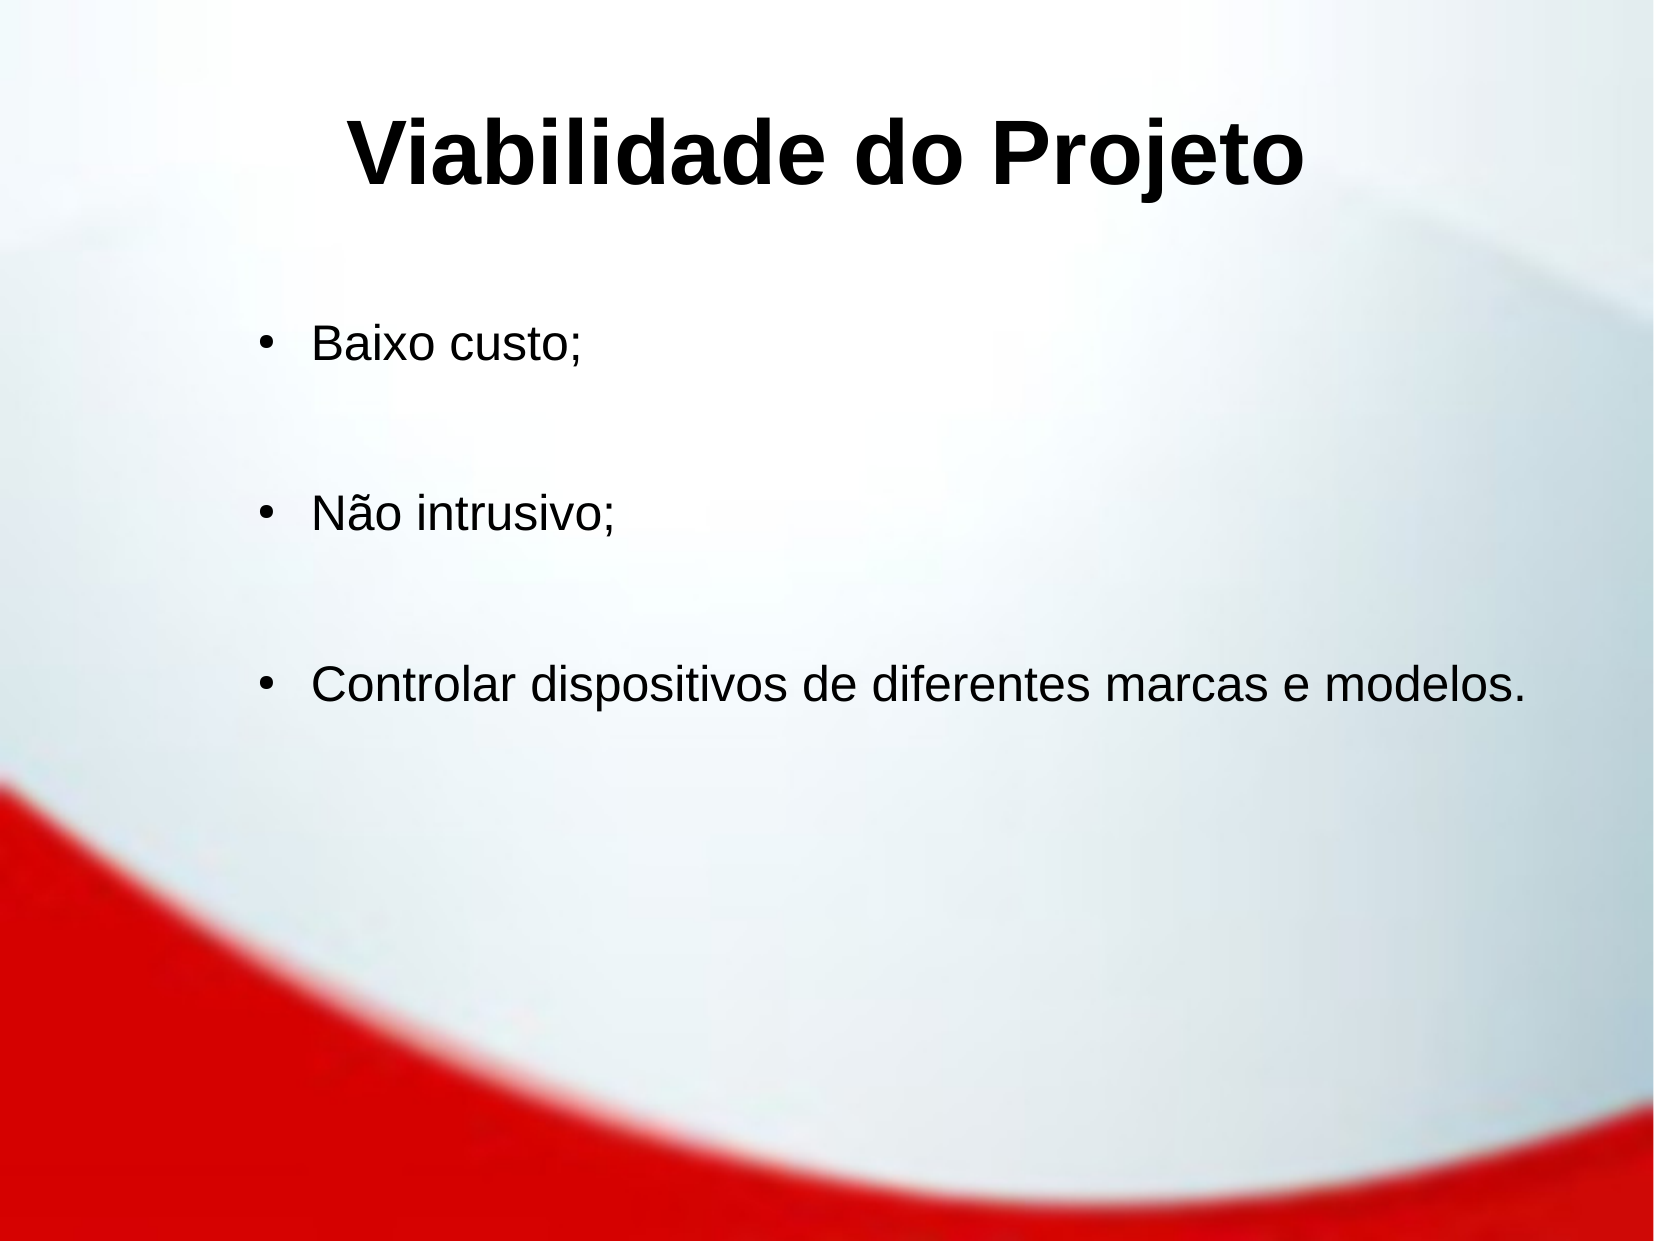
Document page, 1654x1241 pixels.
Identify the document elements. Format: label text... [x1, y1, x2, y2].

title Viabilidade do Projeto [82, 49, 1571, 257]
picture [0, 0, 1654, 1241]
list Baixo custo; Não intrusivo; Controlar dispositivos de diferentes marcas e modelos. [240, 315, 1561, 1035]
